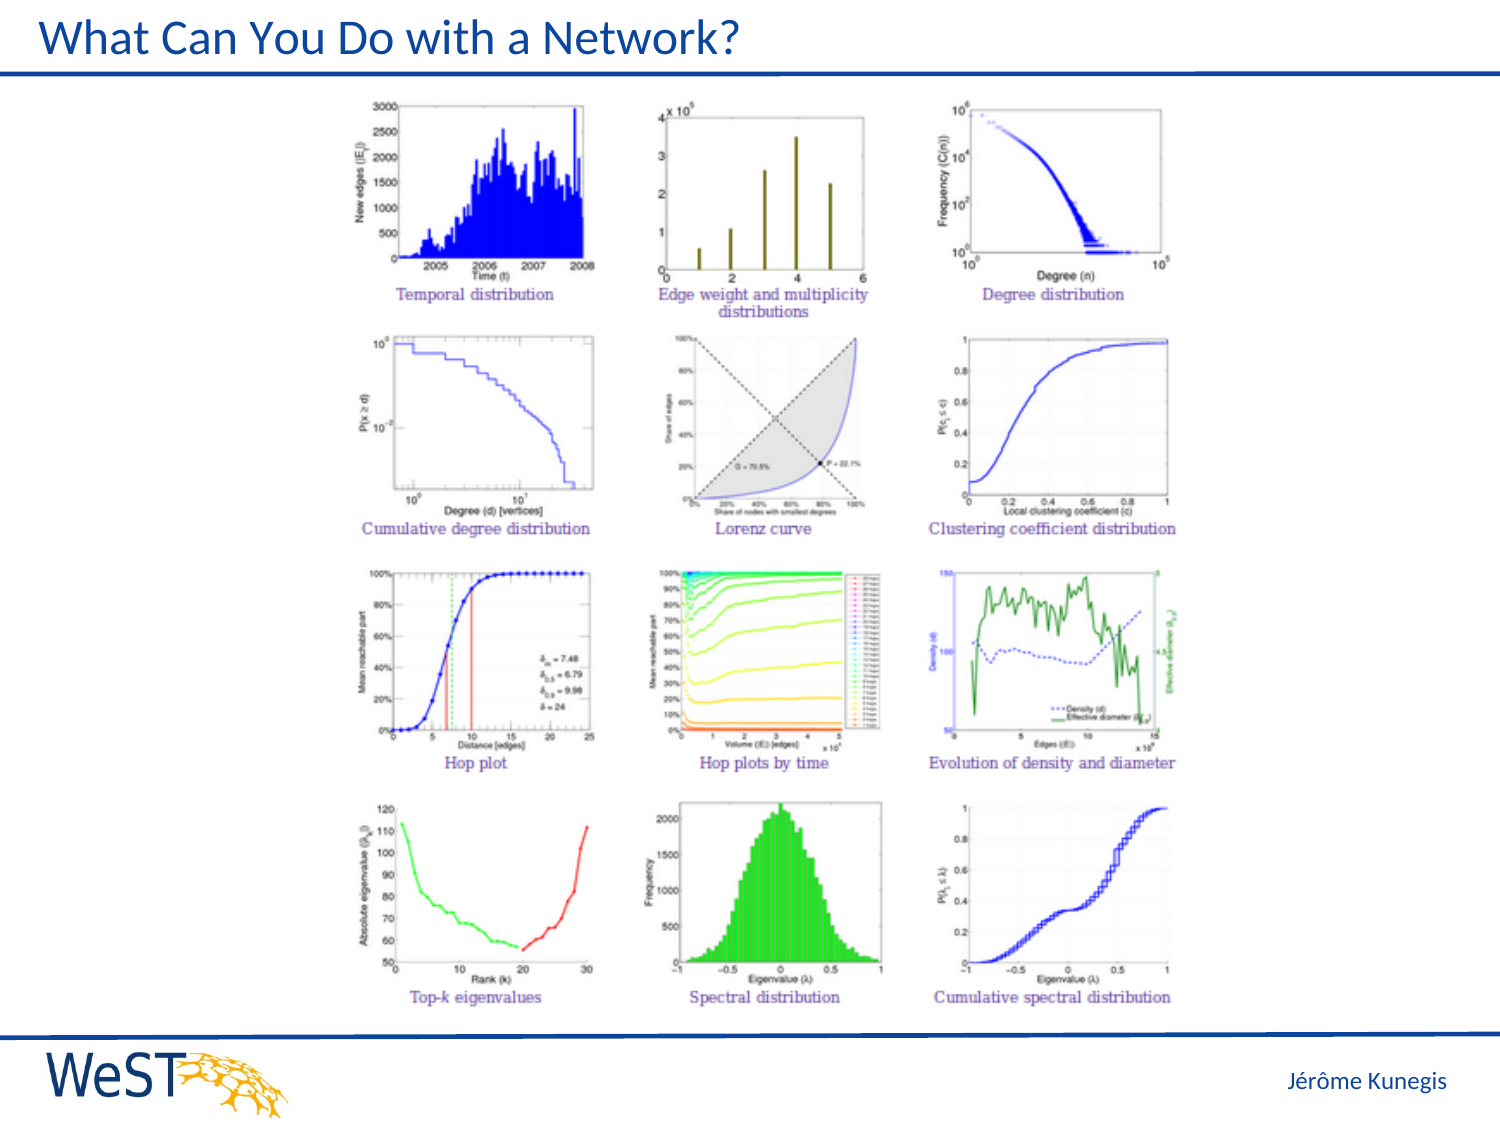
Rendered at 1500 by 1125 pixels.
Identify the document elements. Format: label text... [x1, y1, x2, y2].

picture [319, 85, 1191, 1017]
text_box What Can You Do with a Network? [23, 0, 1152, 86]
picture [41, 1046, 302, 1118]
